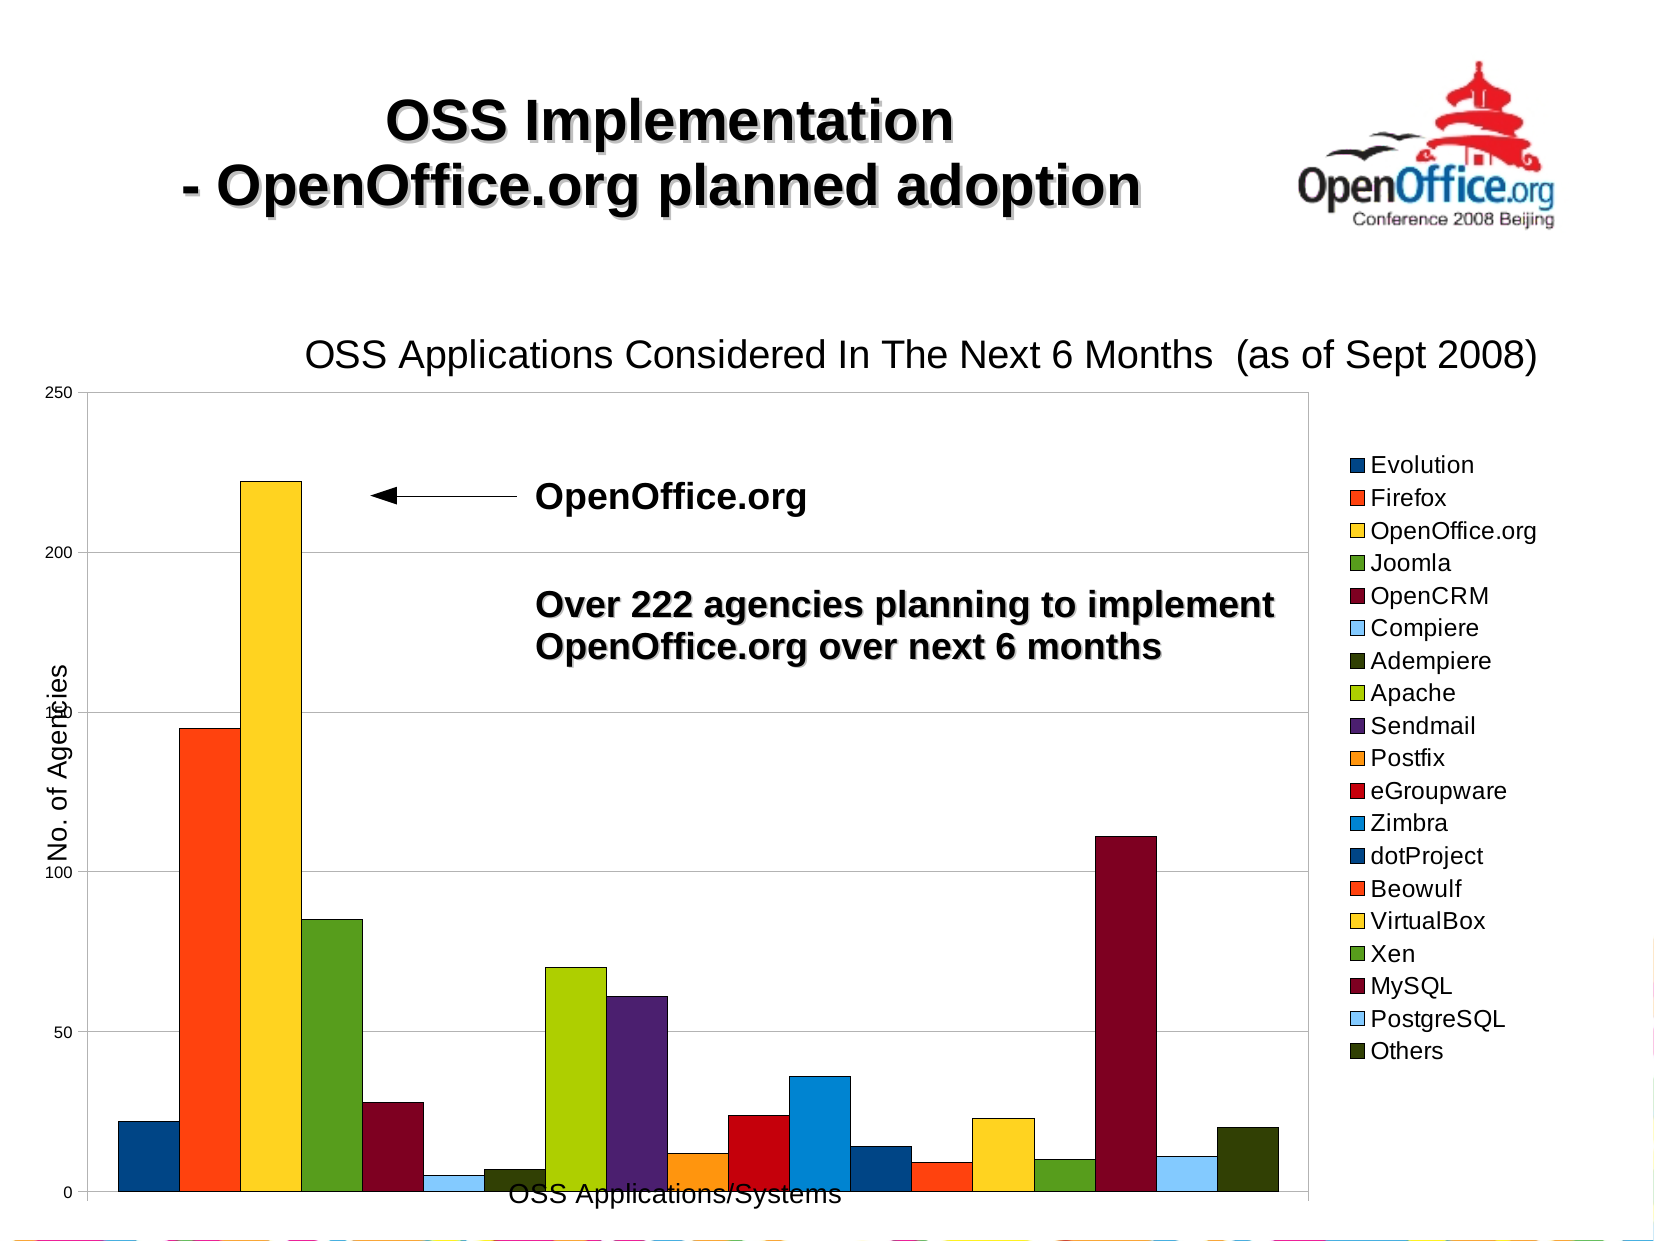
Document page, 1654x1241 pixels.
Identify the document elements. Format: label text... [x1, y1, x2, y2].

title OSS Implementation - OpenOffice.org planned adoption [82, 49, 1258, 257]
text_box OpenOffice.org [520, 468, 824, 526]
chart [0, 301, 1654, 1241]
picture [1285, 51, 1569, 250]
text_box Over 222 agencies planning to implement OpenOffice.org over next 6 months [520, 575, 1308, 717]
